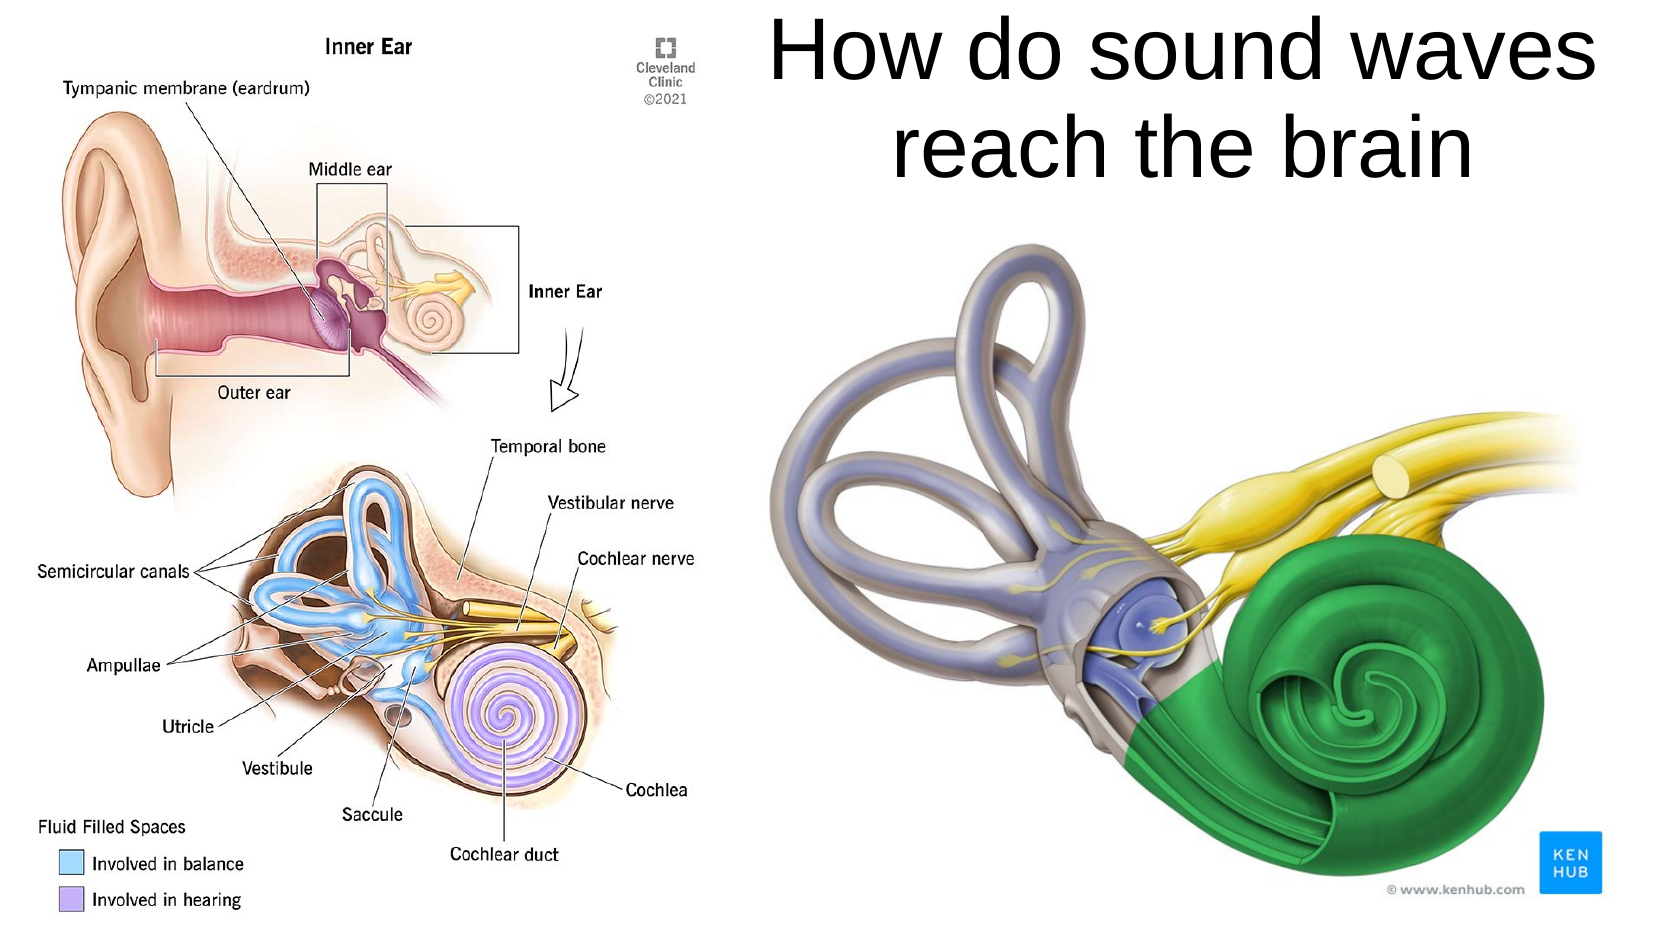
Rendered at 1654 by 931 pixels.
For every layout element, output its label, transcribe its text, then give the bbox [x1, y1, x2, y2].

picture [21, 16, 713, 931]
title How do sound waves reach the brain [754, 0, 1613, 196]
picture [750, 224, 1613, 906]
